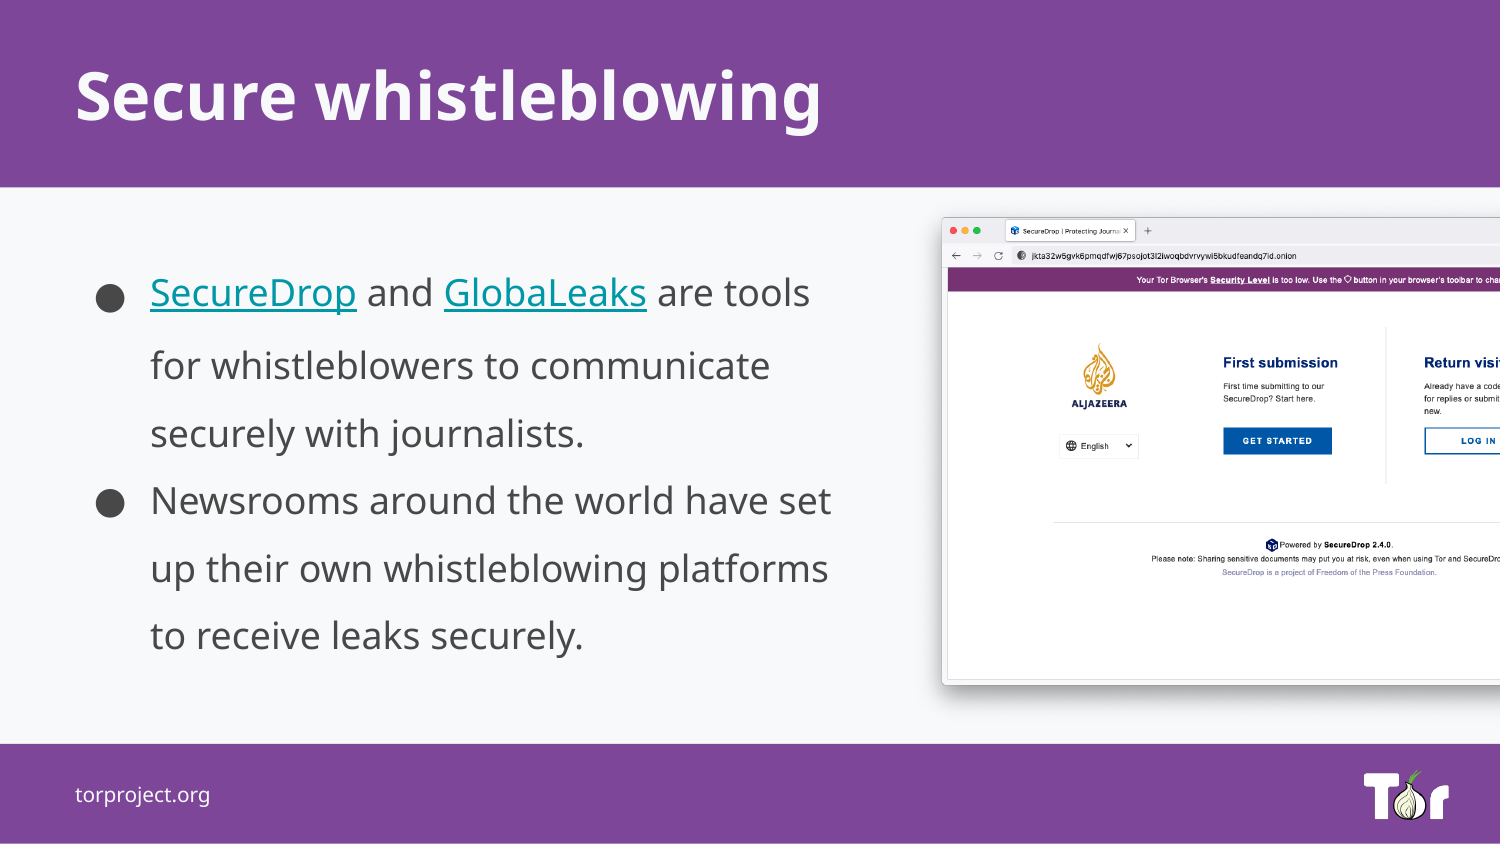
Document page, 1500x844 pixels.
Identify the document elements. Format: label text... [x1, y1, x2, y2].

title Secure whistleblowing [75, 46, 1436, 141]
picture [1364, 768, 1449, 820]
picture [909, 195, 1500, 728]
list SecureDrop and GlobaLeaks are tools for whistleblowers to communicate securely with journalists. Newsrooms around the world have set up their own whistleblowing platforms to receive leaks securely. [75, 187, 863, 713]
